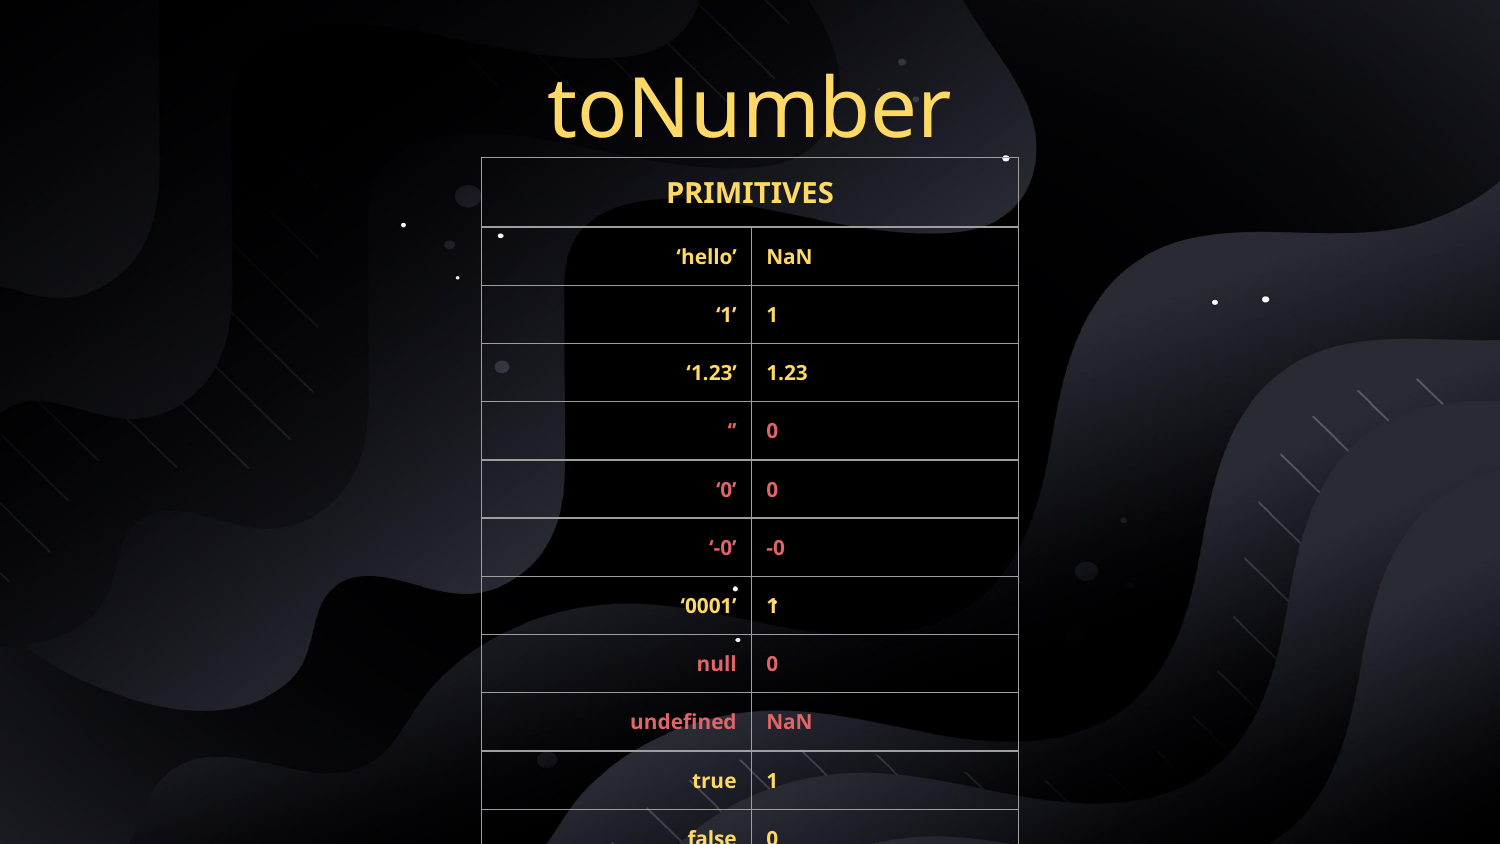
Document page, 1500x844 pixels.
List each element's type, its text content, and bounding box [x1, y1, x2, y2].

table_cell ‘1’ [482, 286, 751, 343]
table_cell -0 [752, 519, 1018, 576]
table_cell 0 [770, 833, 774, 844]
table_cell ‘-0’ [482, 519, 751, 576]
table_cell ‘’ [482, 402, 751, 459]
picture [0, 0, 1500, 844]
title toNumber [218, 17, 1282, 192]
table_cell 1.23 [752, 344, 1018, 401]
table_cell 0 [752, 810, 1018, 844]
table_cell 1 [752, 752, 1018, 809]
table_cell 1 [752, 577, 1018, 634]
table_cell 0 [752, 402, 1018, 459]
table_cell 0 [752, 635, 1018, 692]
table_cell false [482, 810, 751, 844]
table_cell true [482, 752, 751, 809]
table_cell ‘hello’ [482, 228, 751, 285]
table_cell NaN [752, 228, 1018, 285]
table_header PRIMITIVES [482, 158, 1018, 226]
table_cell NaN [752, 693, 1018, 750]
table_cell 1 [752, 286, 1018, 343]
table_cell ‘0001’ [482, 577, 751, 634]
table_cell ‘0’ [482, 461, 751, 517]
table_cell undefined [482, 693, 751, 750]
table_cell ‘1.23’ [482, 344, 751, 401]
table_cell null [482, 635, 751, 692]
table_cell 0 [752, 461, 1018, 517]
